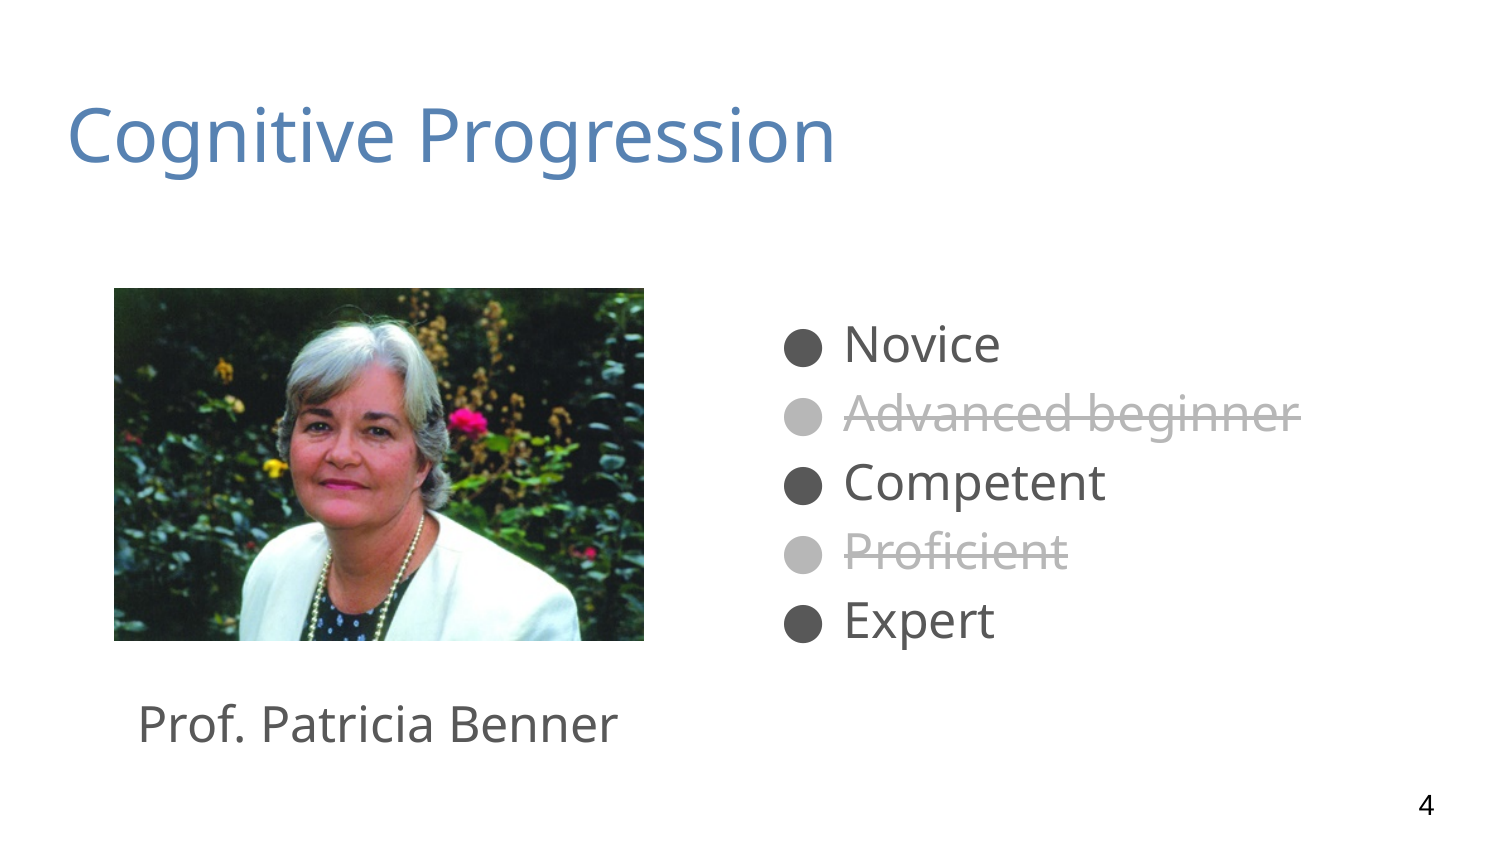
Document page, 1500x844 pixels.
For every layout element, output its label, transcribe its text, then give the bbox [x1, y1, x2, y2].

list Novice Advanced beginner Competent Proficient Expert [753, 288, 1406, 669]
title Cognitive Progression [51, 72, 1449, 189]
picture [114, 288, 644, 641]
list Prof. Patricia Benner [108, 668, 650, 764]
